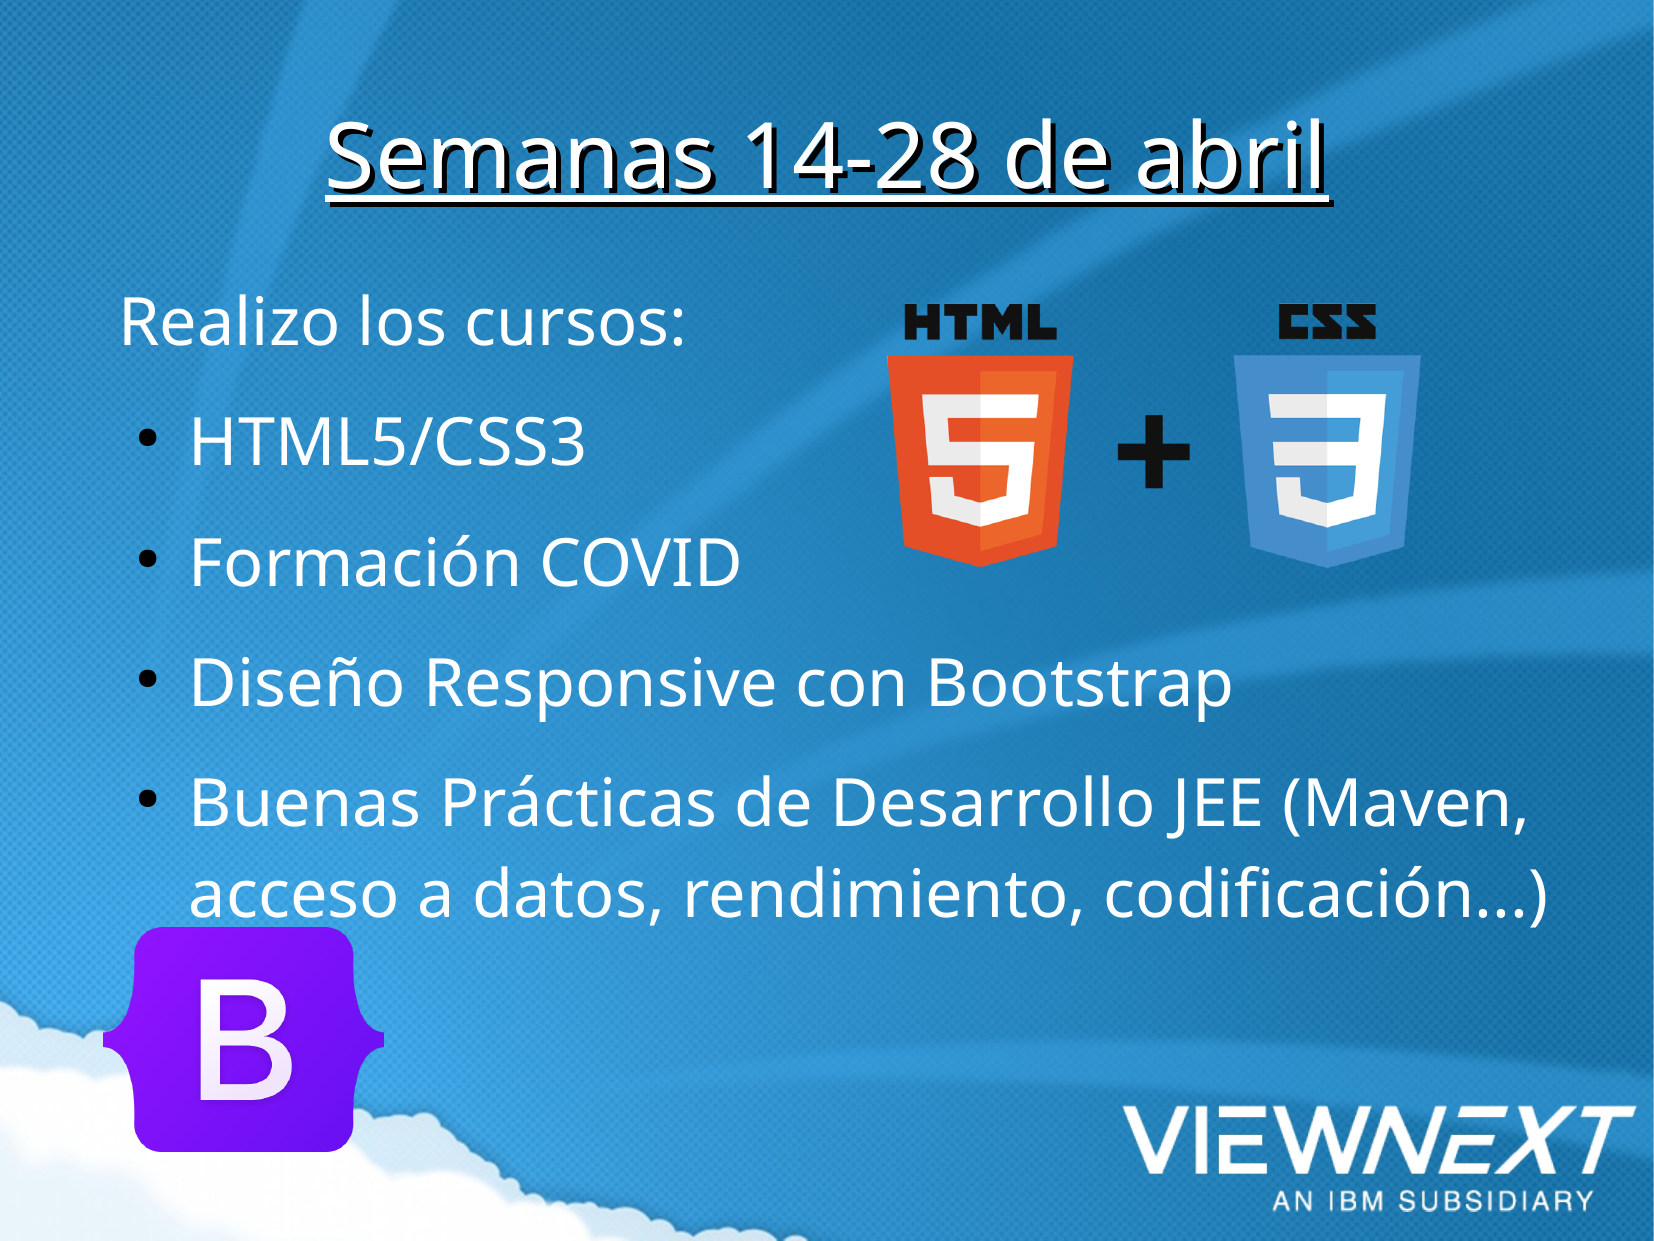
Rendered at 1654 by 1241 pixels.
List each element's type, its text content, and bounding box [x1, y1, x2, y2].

title Semanas 14-28 de abril [82, 49, 1571, 257]
list Realizo los cursos: HTML5/CSS3 Formación COVID Diseño Responsive con Bootstrap Buenas Prácticas de Desarrollo JEE (Maven, acceso a datos, rendimiento, codificación...) [118, 274, 1607, 1093]
picture [0, 0, 1654, 1241]
